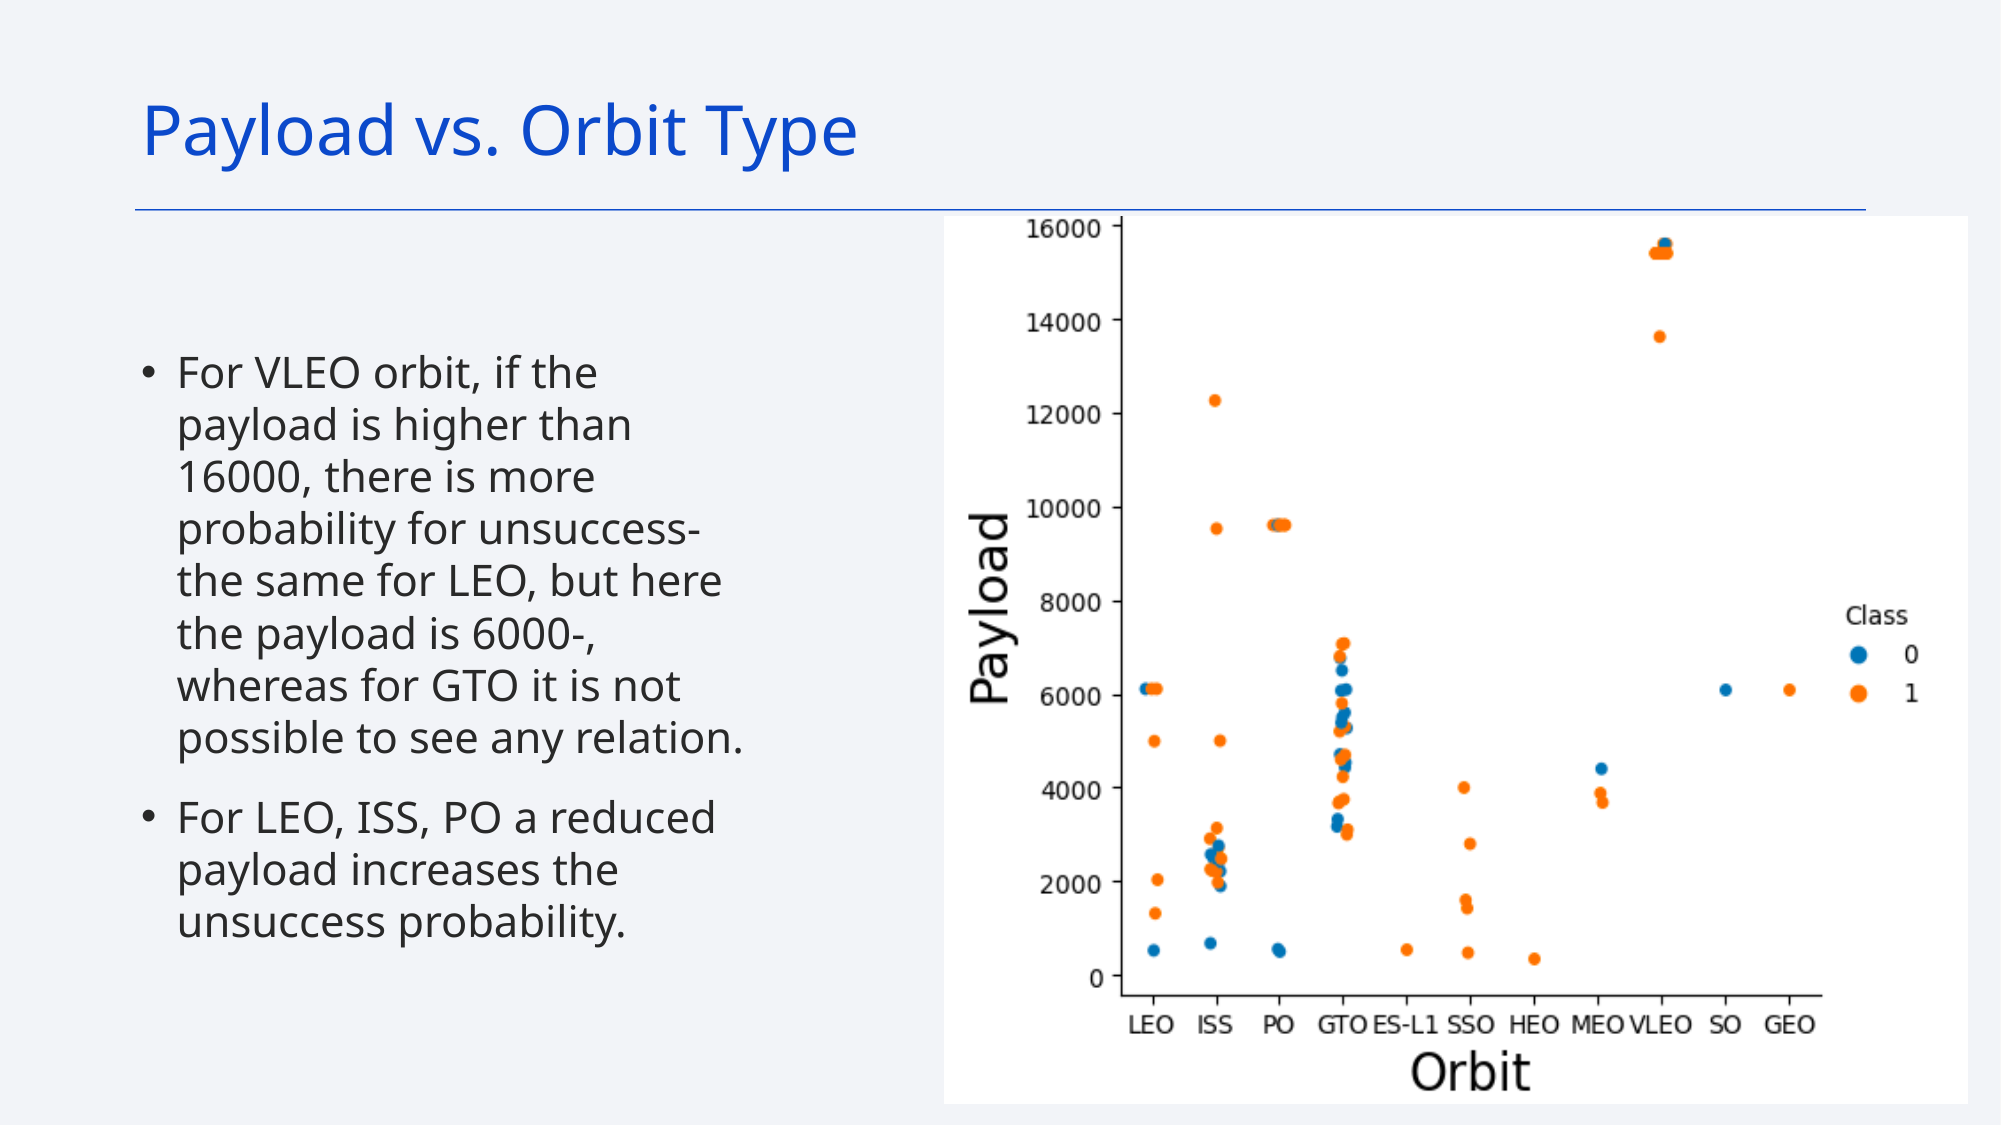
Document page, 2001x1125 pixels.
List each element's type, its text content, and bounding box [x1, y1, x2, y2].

list For VLEO orbit, if the payload is higher than 16000, there is more probability for unsuccess-the same for LEO, but here the payload is 6000-, whereas for GTO it is not possible to see any relation. For LEO, ISS, PO a reduced payload increases the unsuccess probability. [126, 337, 772, 963]
text_box Payload vs. Orbit Type [126, 88, 1852, 179]
picture [0, 0, 2001, 1125]
